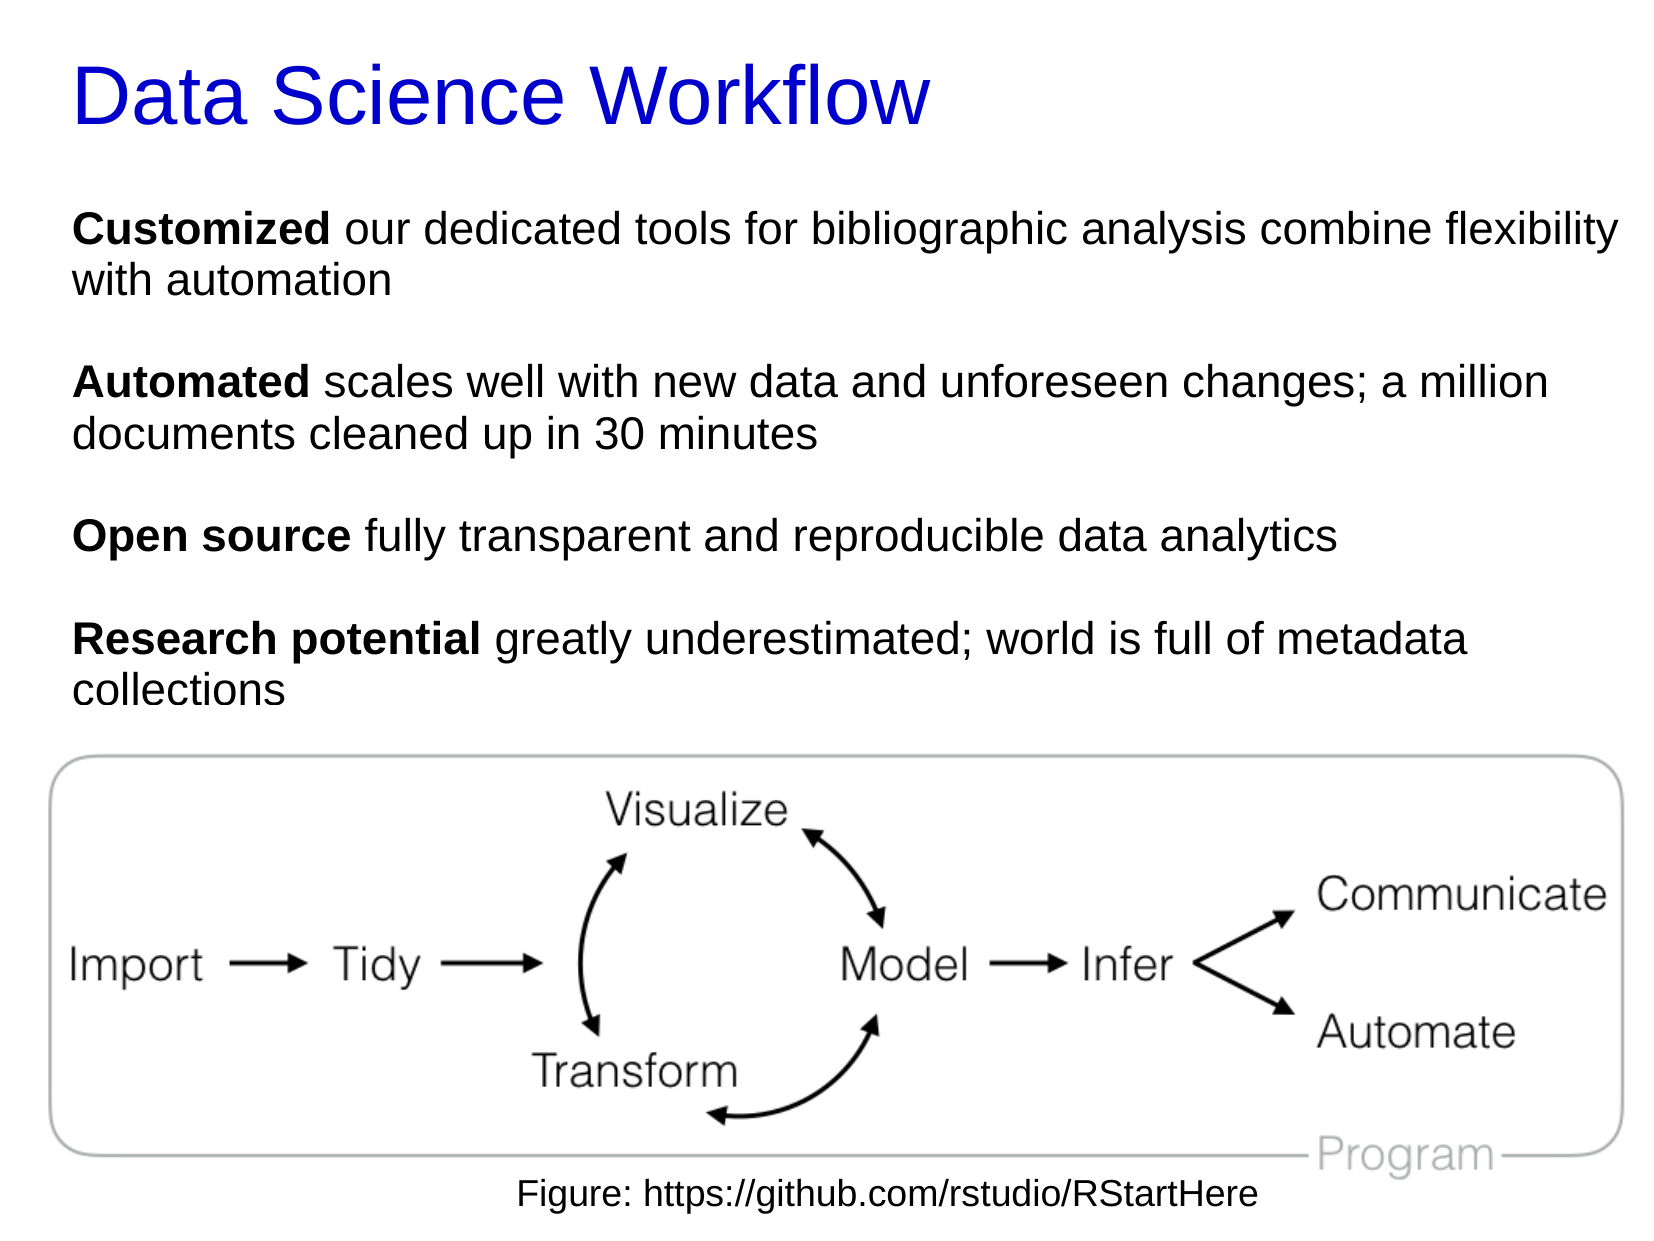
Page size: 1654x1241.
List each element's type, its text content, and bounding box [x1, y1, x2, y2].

text_box Figure: https://github.com/rstudio/RStartHere [501, 1165, 1486, 1227]
picture [36, 705, 1637, 1206]
title Data Science Workflow Customized our dedicated tools for bibliographic analysis combine flexibility with automation Automated scales well with new data and unforeseen changes; a million documents cleaned up in 30 minutes Open source fully transparent and reproducible data analytics Research potential greatly underestimated; world is full of metadata collections [71, 49, 1636, 705]
